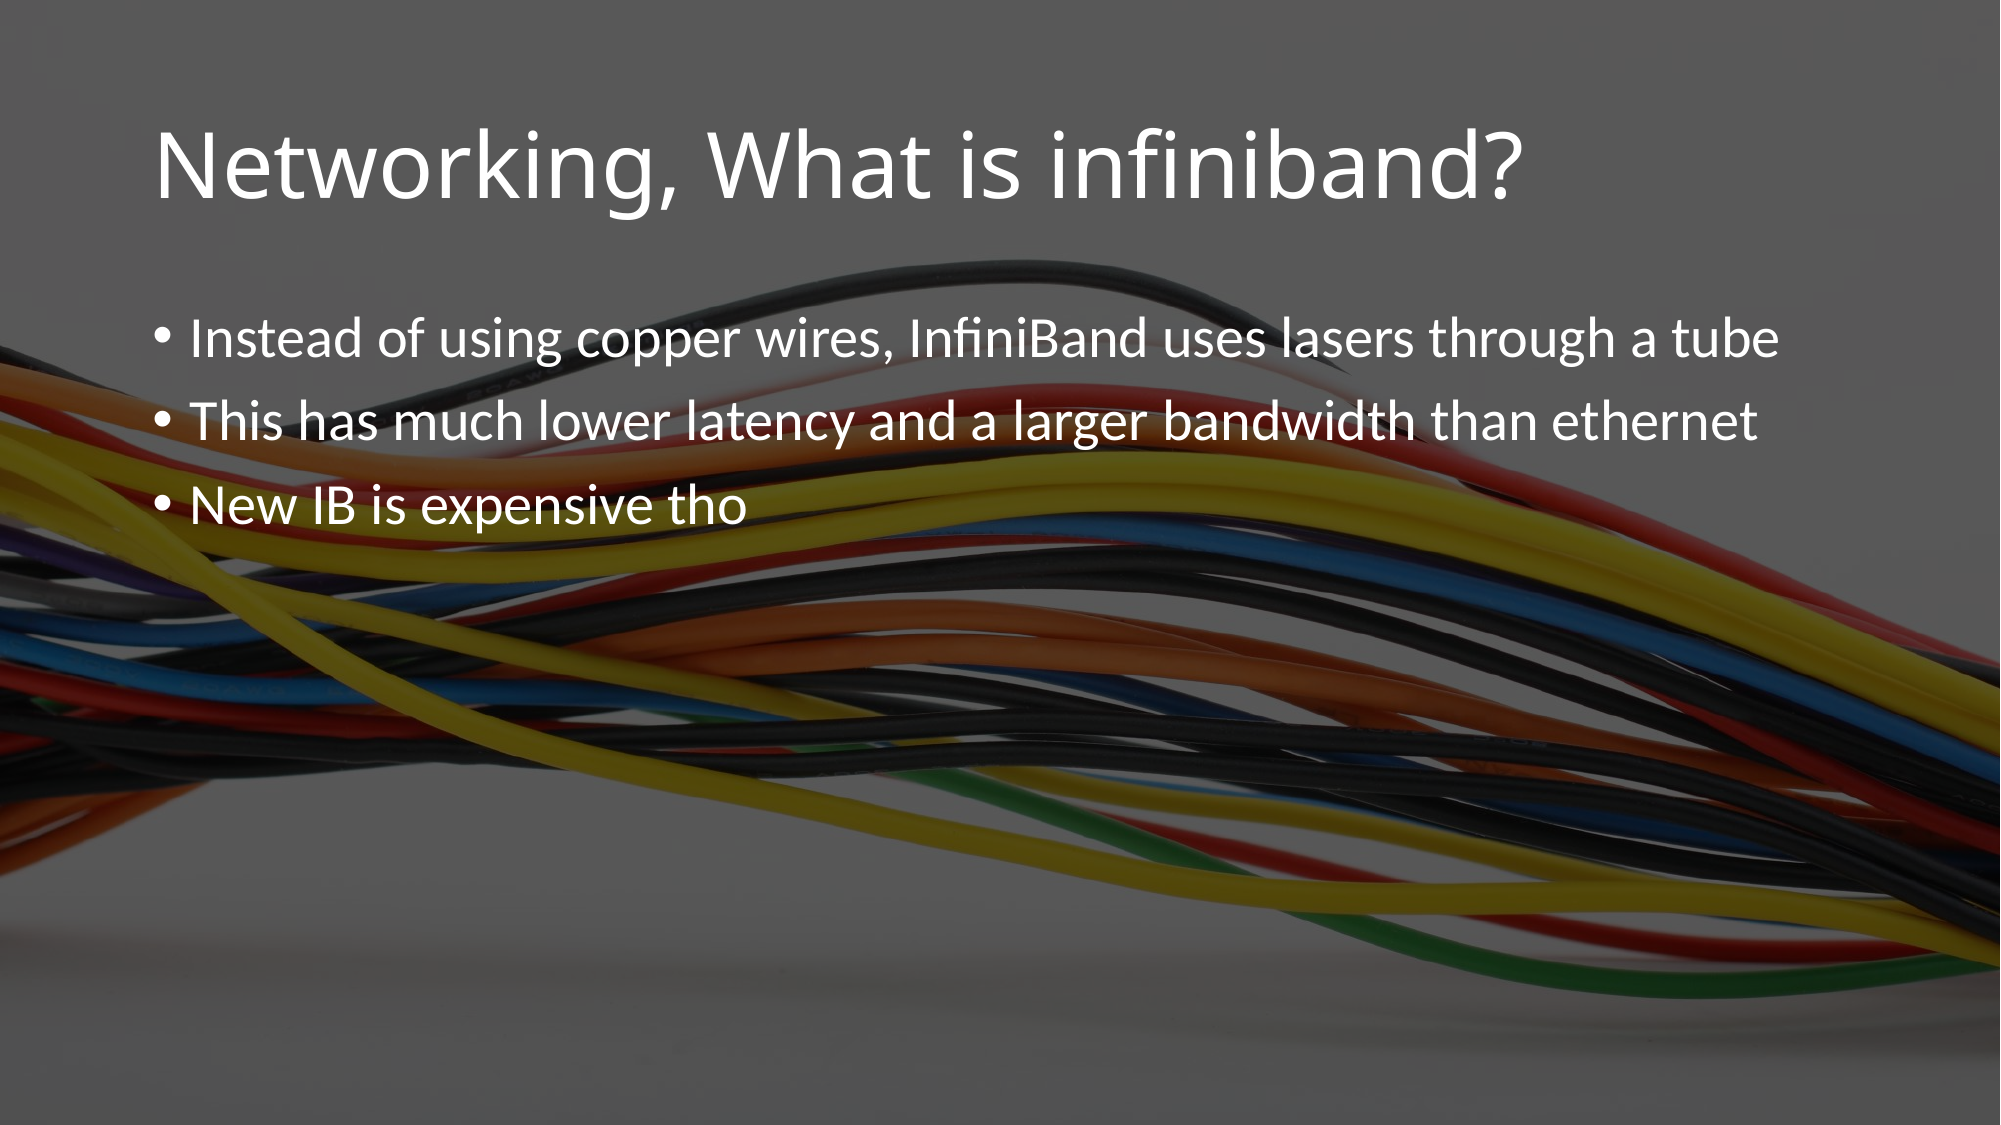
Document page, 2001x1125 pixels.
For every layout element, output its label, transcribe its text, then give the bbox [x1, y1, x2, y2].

list Instead of using copper wires, InfiniBand uses lasers through a tube This has much lower latency and a larger bandwidth than ethernet New IB is expensive tho [137, 299, 1863, 1014]
picture [0, 0, 2000, 1125]
title Networking, What is infiniband? [137, 59, 1863, 278]
